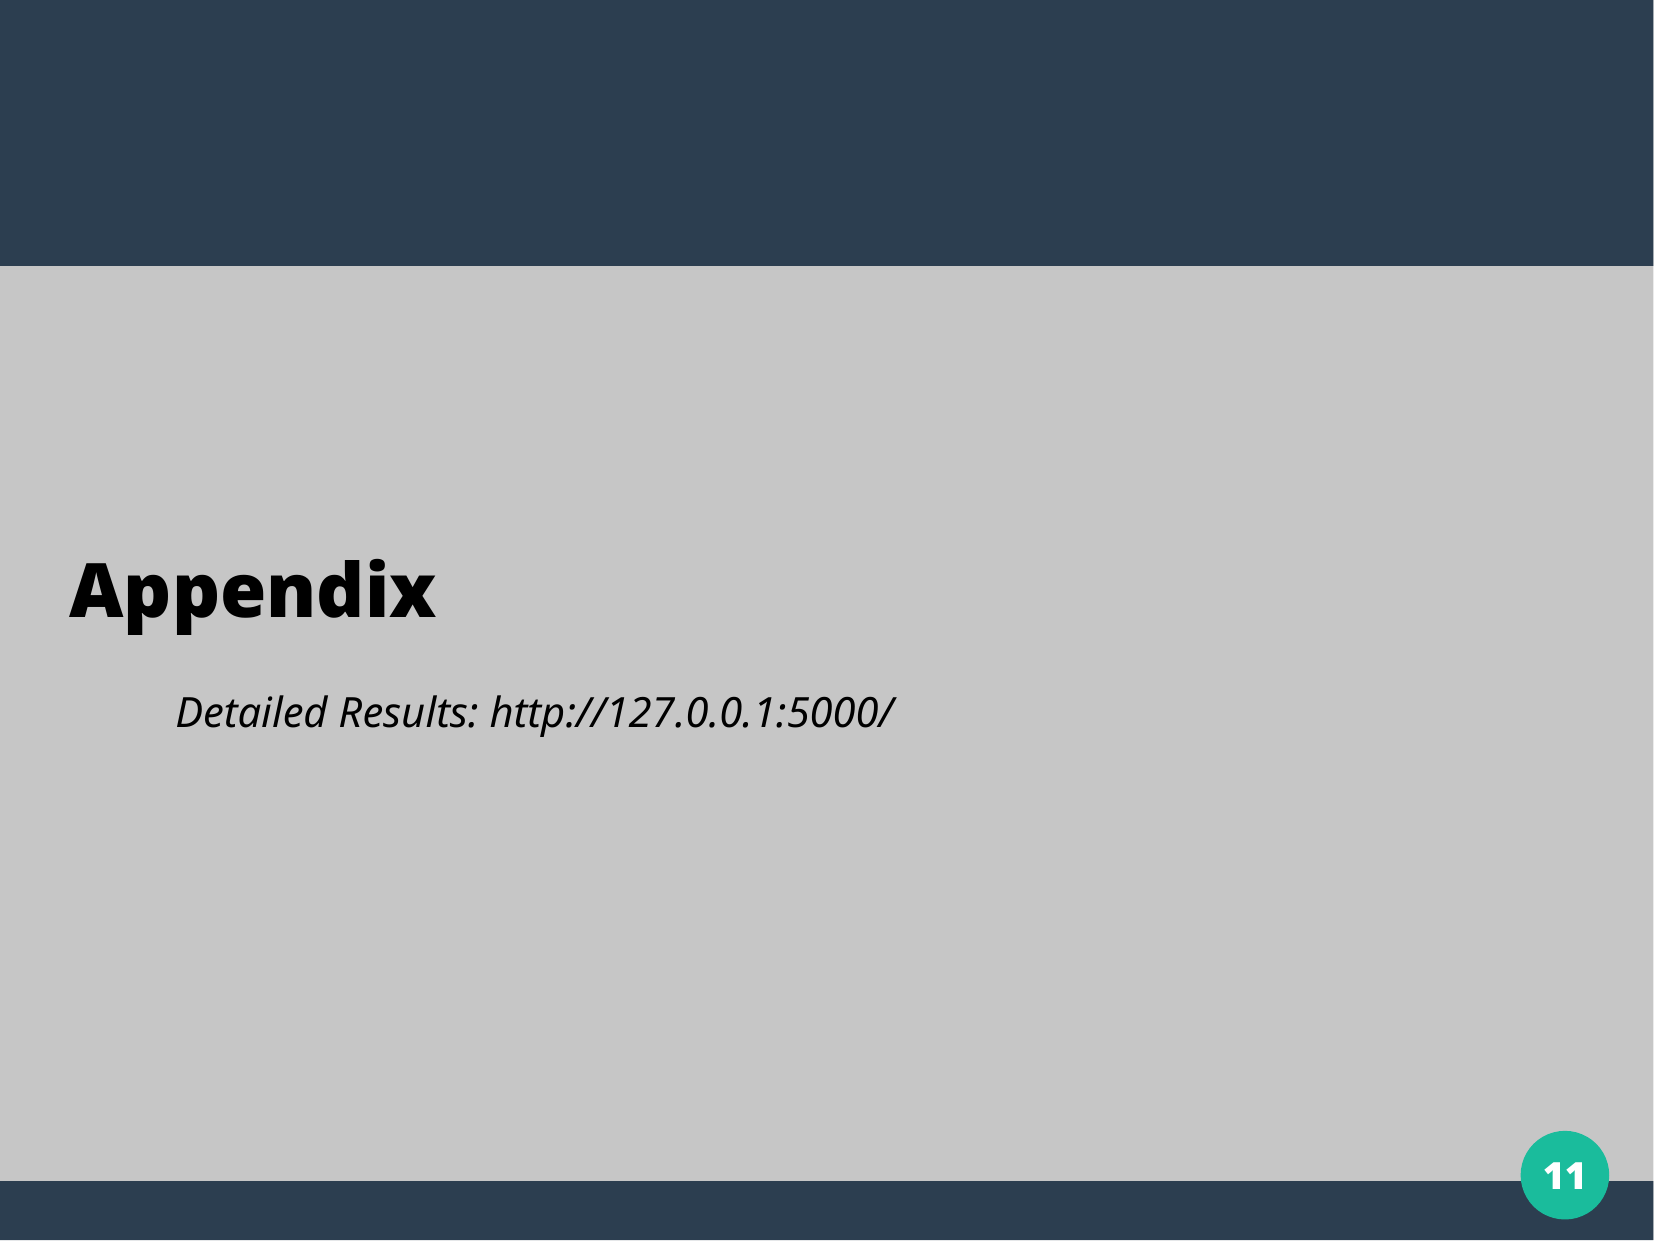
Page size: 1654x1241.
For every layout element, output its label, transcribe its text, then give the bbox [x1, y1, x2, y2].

title Appendix [69, 509, 1606, 667]
title Detailed Results: http://127.0.0.1:5000/ [175, 632, 1654, 790]
